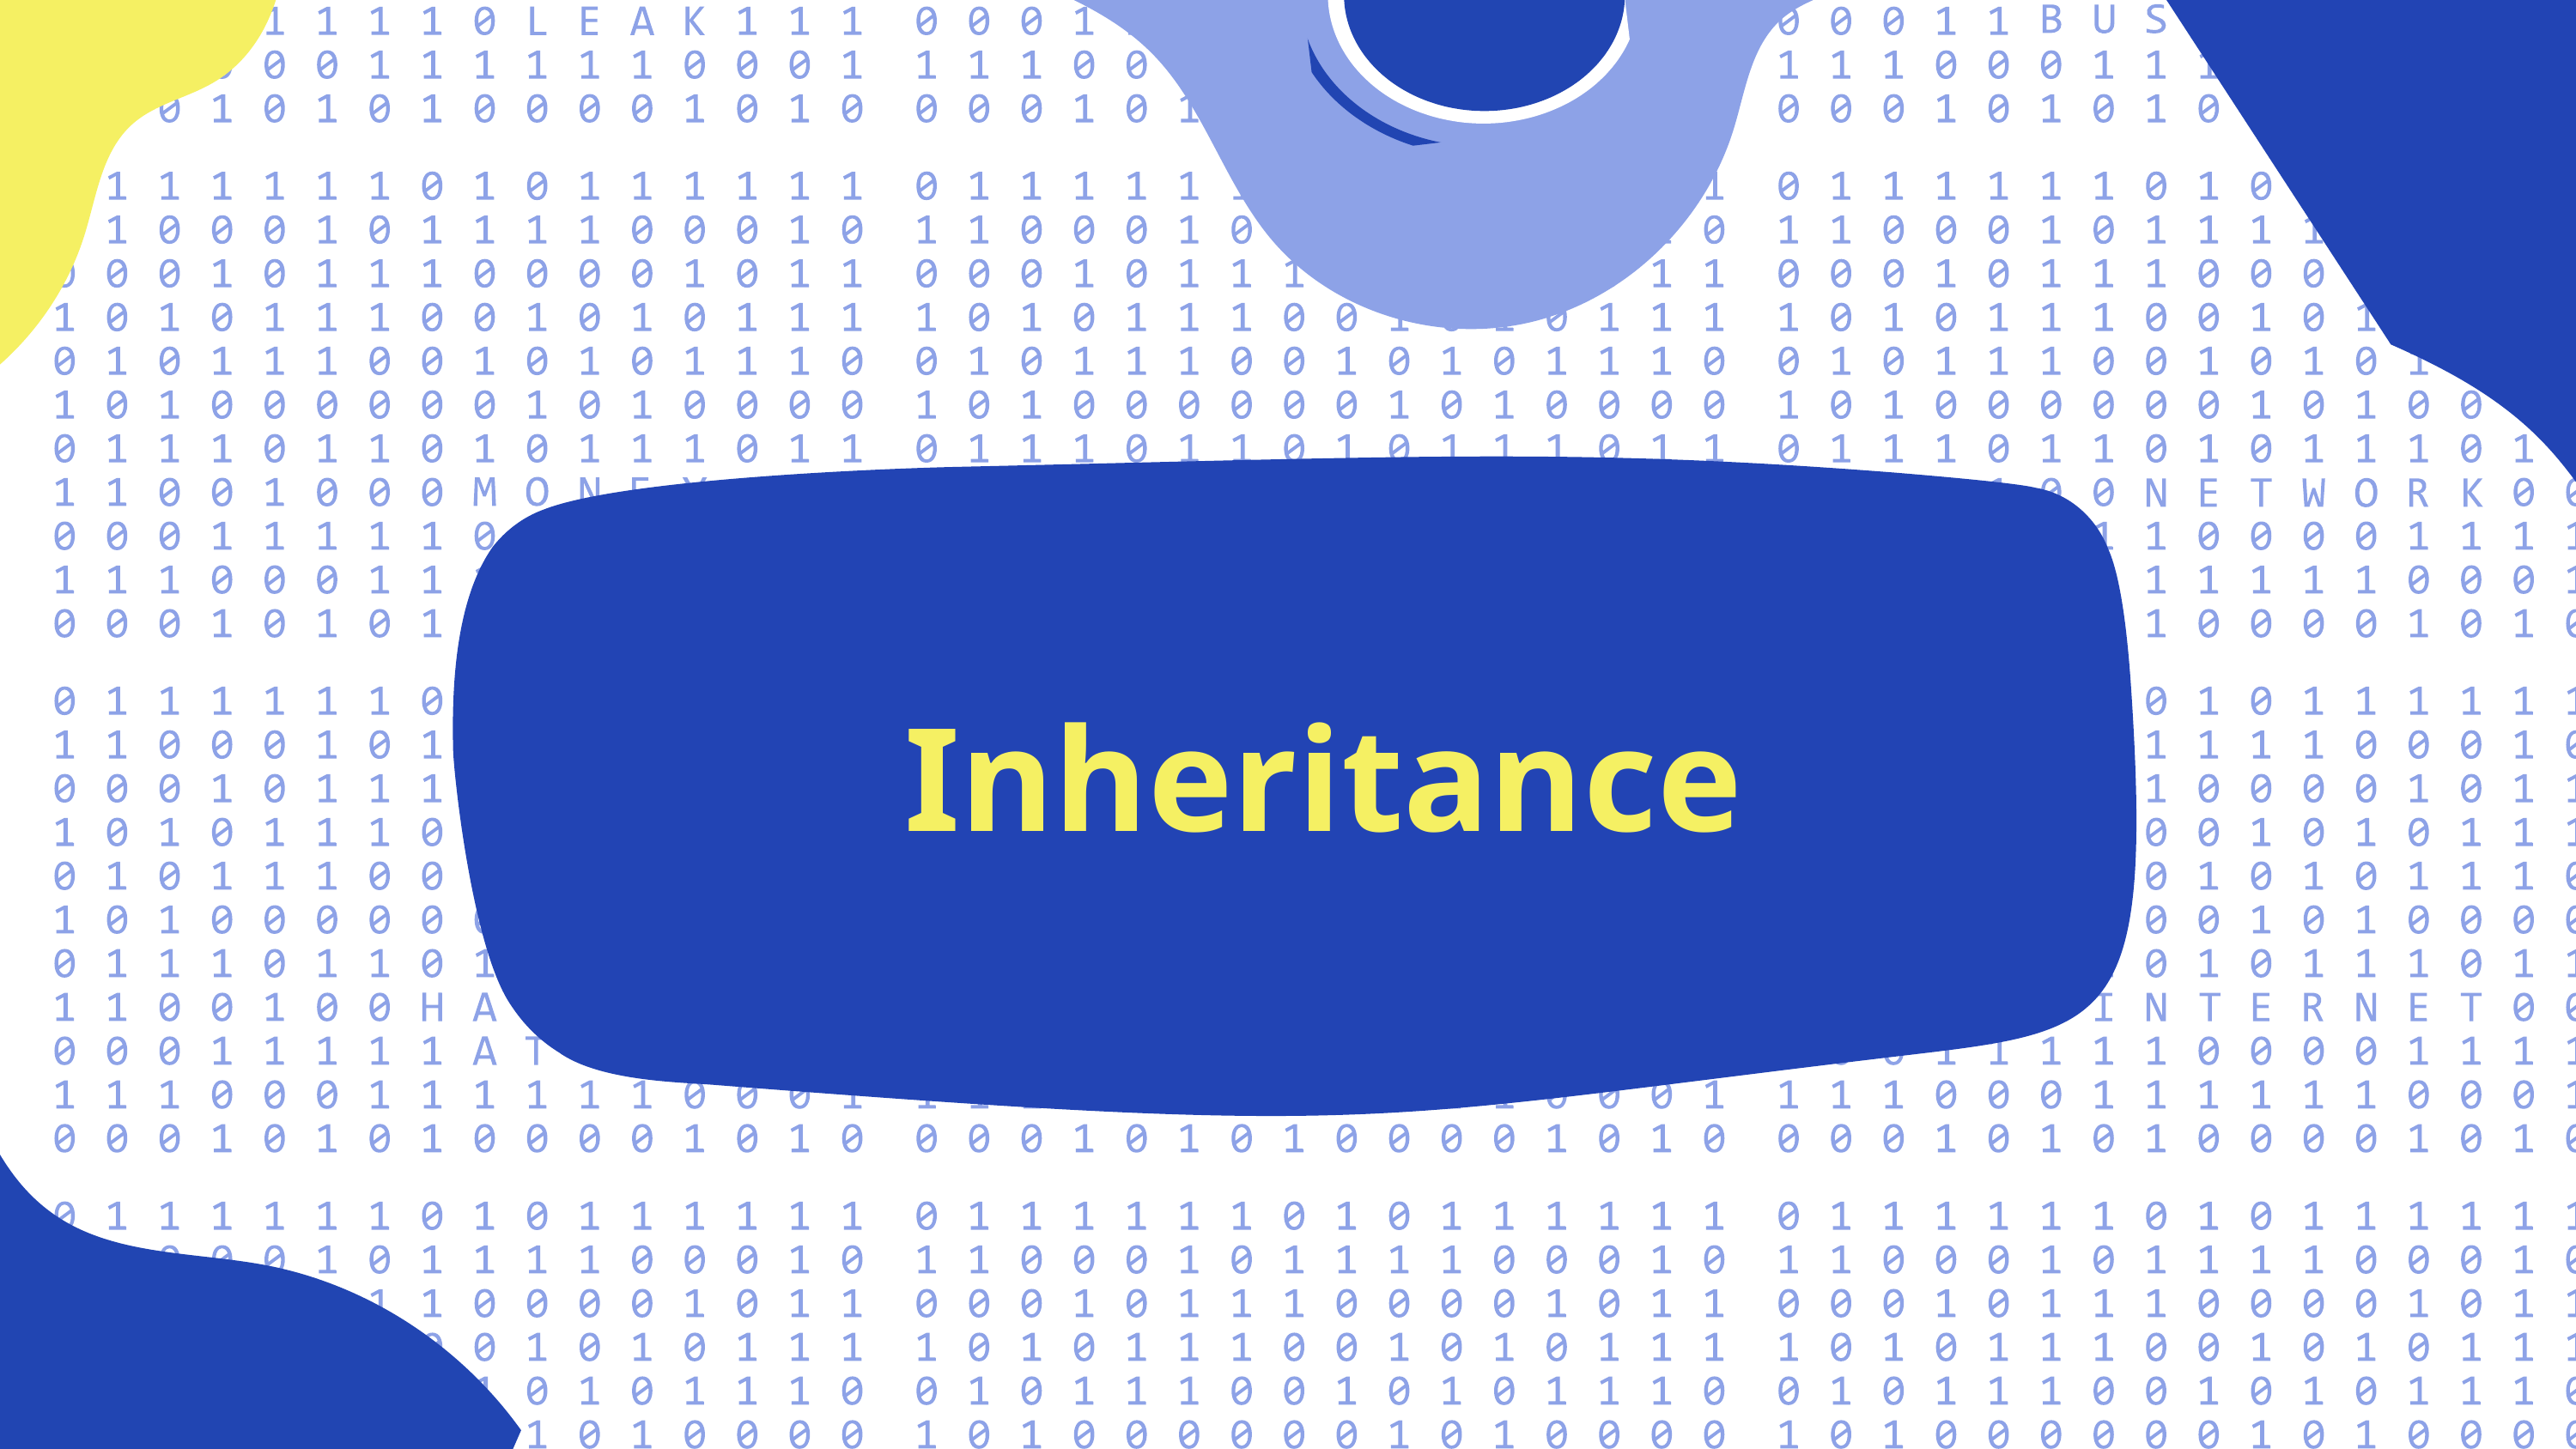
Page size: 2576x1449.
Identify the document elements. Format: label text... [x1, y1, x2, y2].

text_box [0, 0, 2576, 1449]
text_box Inheritance [659, 684, 2020, 862]
